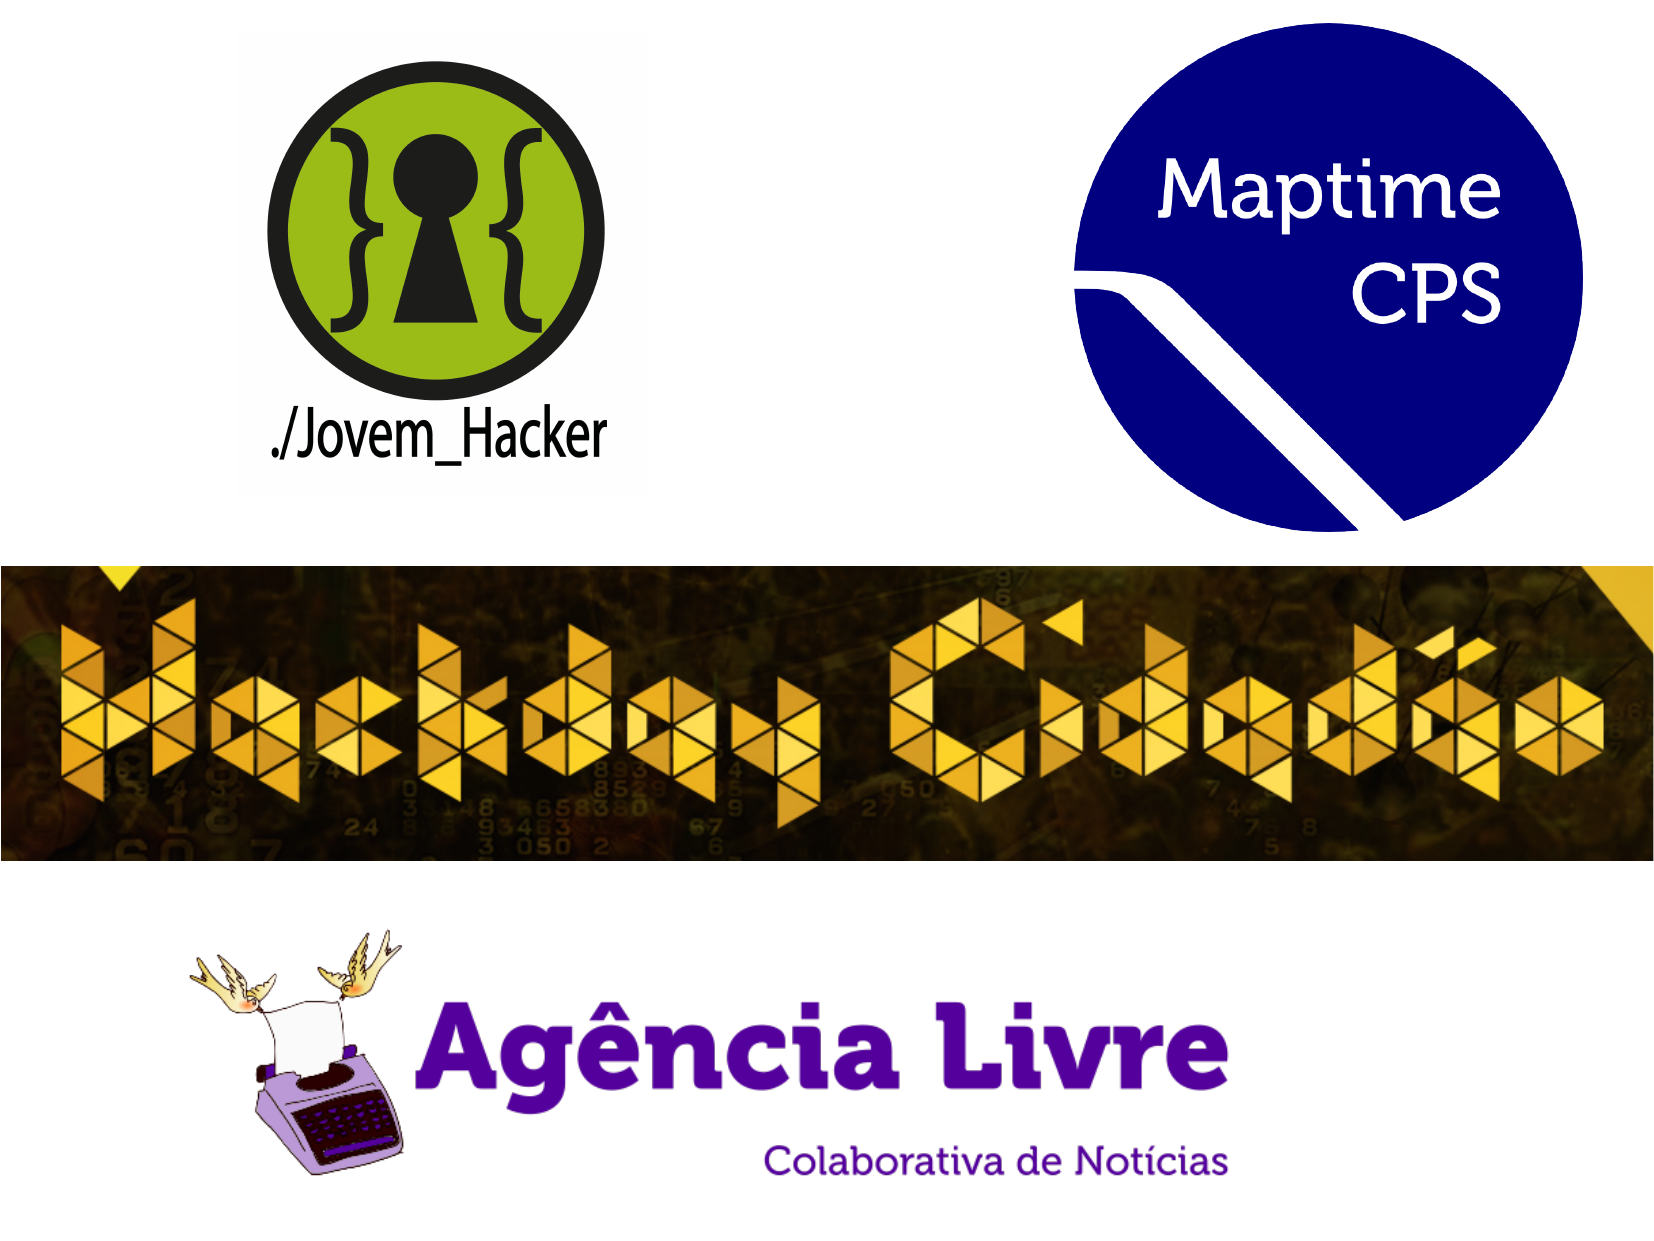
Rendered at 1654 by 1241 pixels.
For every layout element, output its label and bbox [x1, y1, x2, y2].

picture [1074, 23, 1583, 532]
picture [1, 566, 1654, 861]
picture [171, 925, 1241, 1193]
picture [236, 30, 648, 497]
